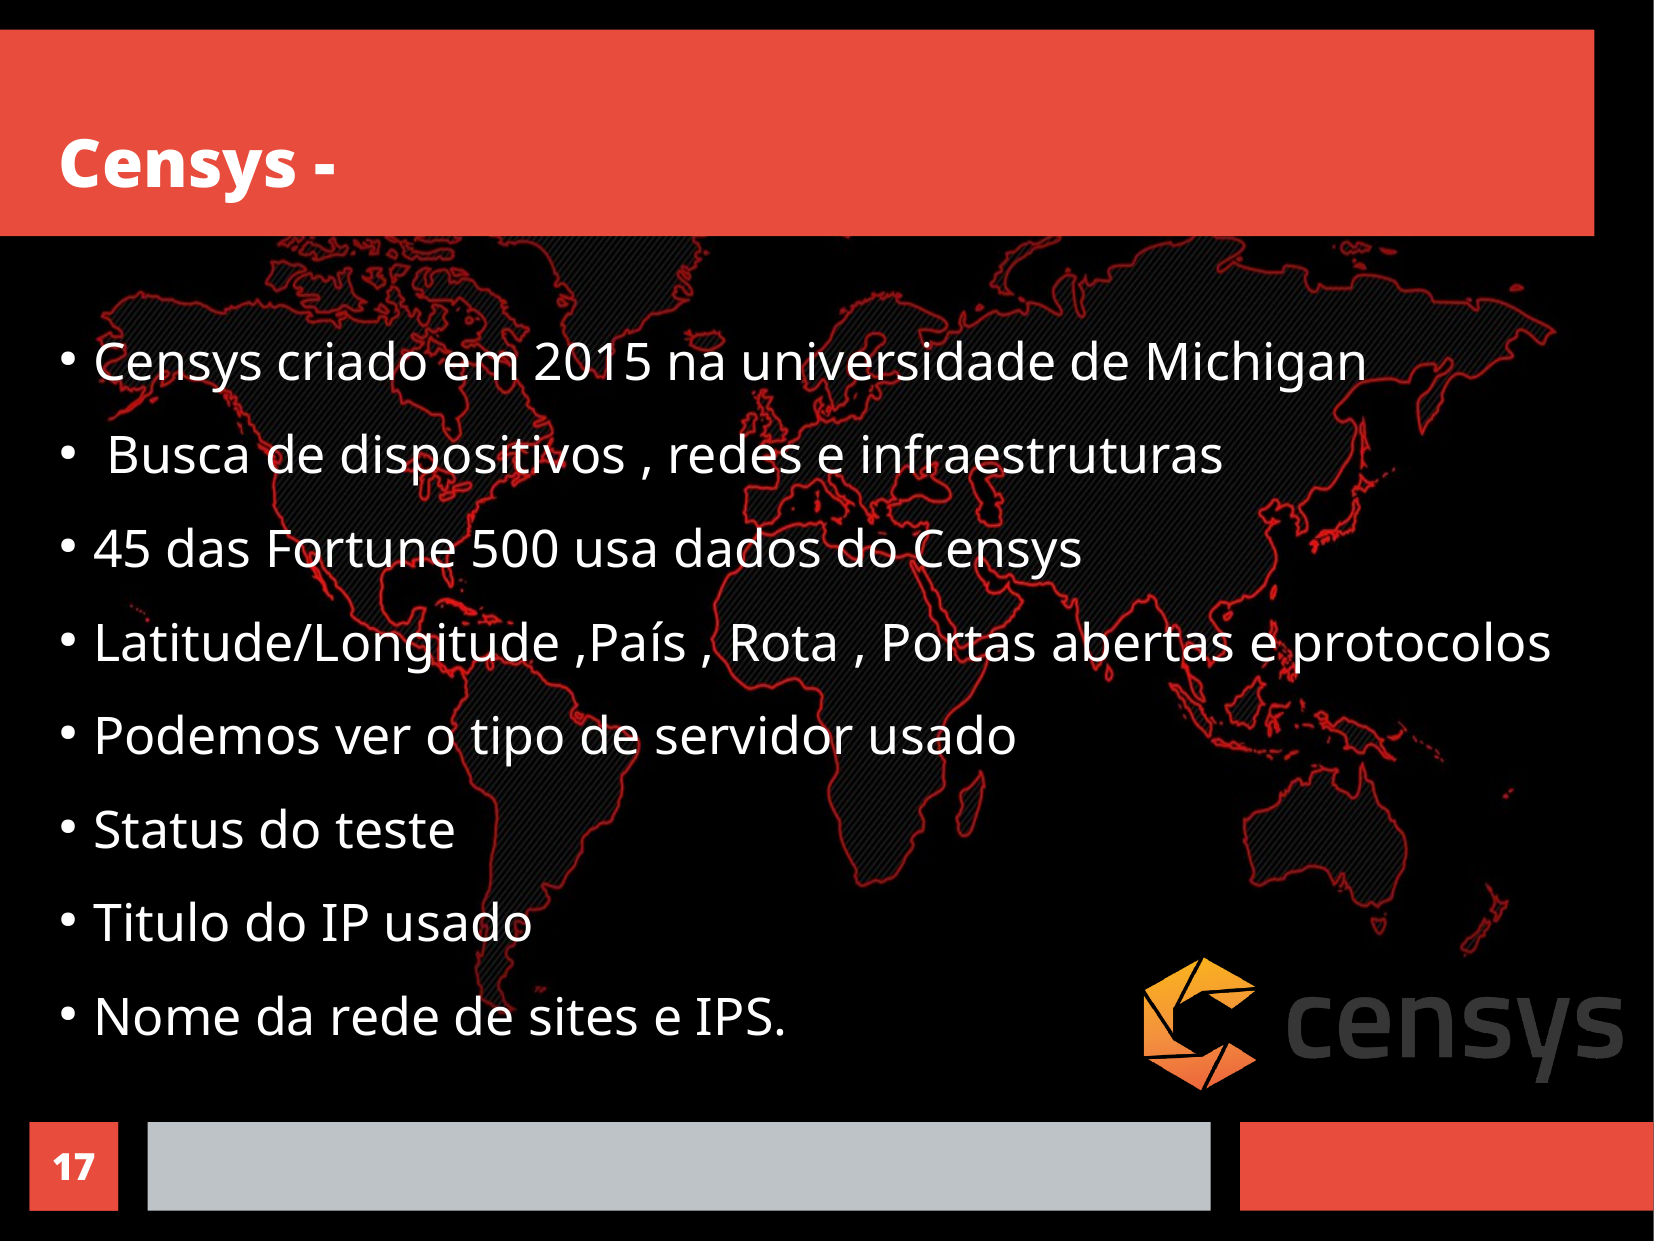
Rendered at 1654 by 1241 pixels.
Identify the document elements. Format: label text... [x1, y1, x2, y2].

list Censys criado em 2015 na universidade de Michigan Busca de dispositivos , redes e infraestruturas 45 das Fortune 500 usa dados do Censys Latitude/Longitude ,País , Rota , Portas abertas e protocolos Podemos ver o tipo de servidor usado Status do teste Titulo do IP usado Nome da rede de sites e IPS. [59, 324, 1565, 1093]
title Censys - [59, 59, 1595, 207]
picture [0, 0, 1654, 1241]
